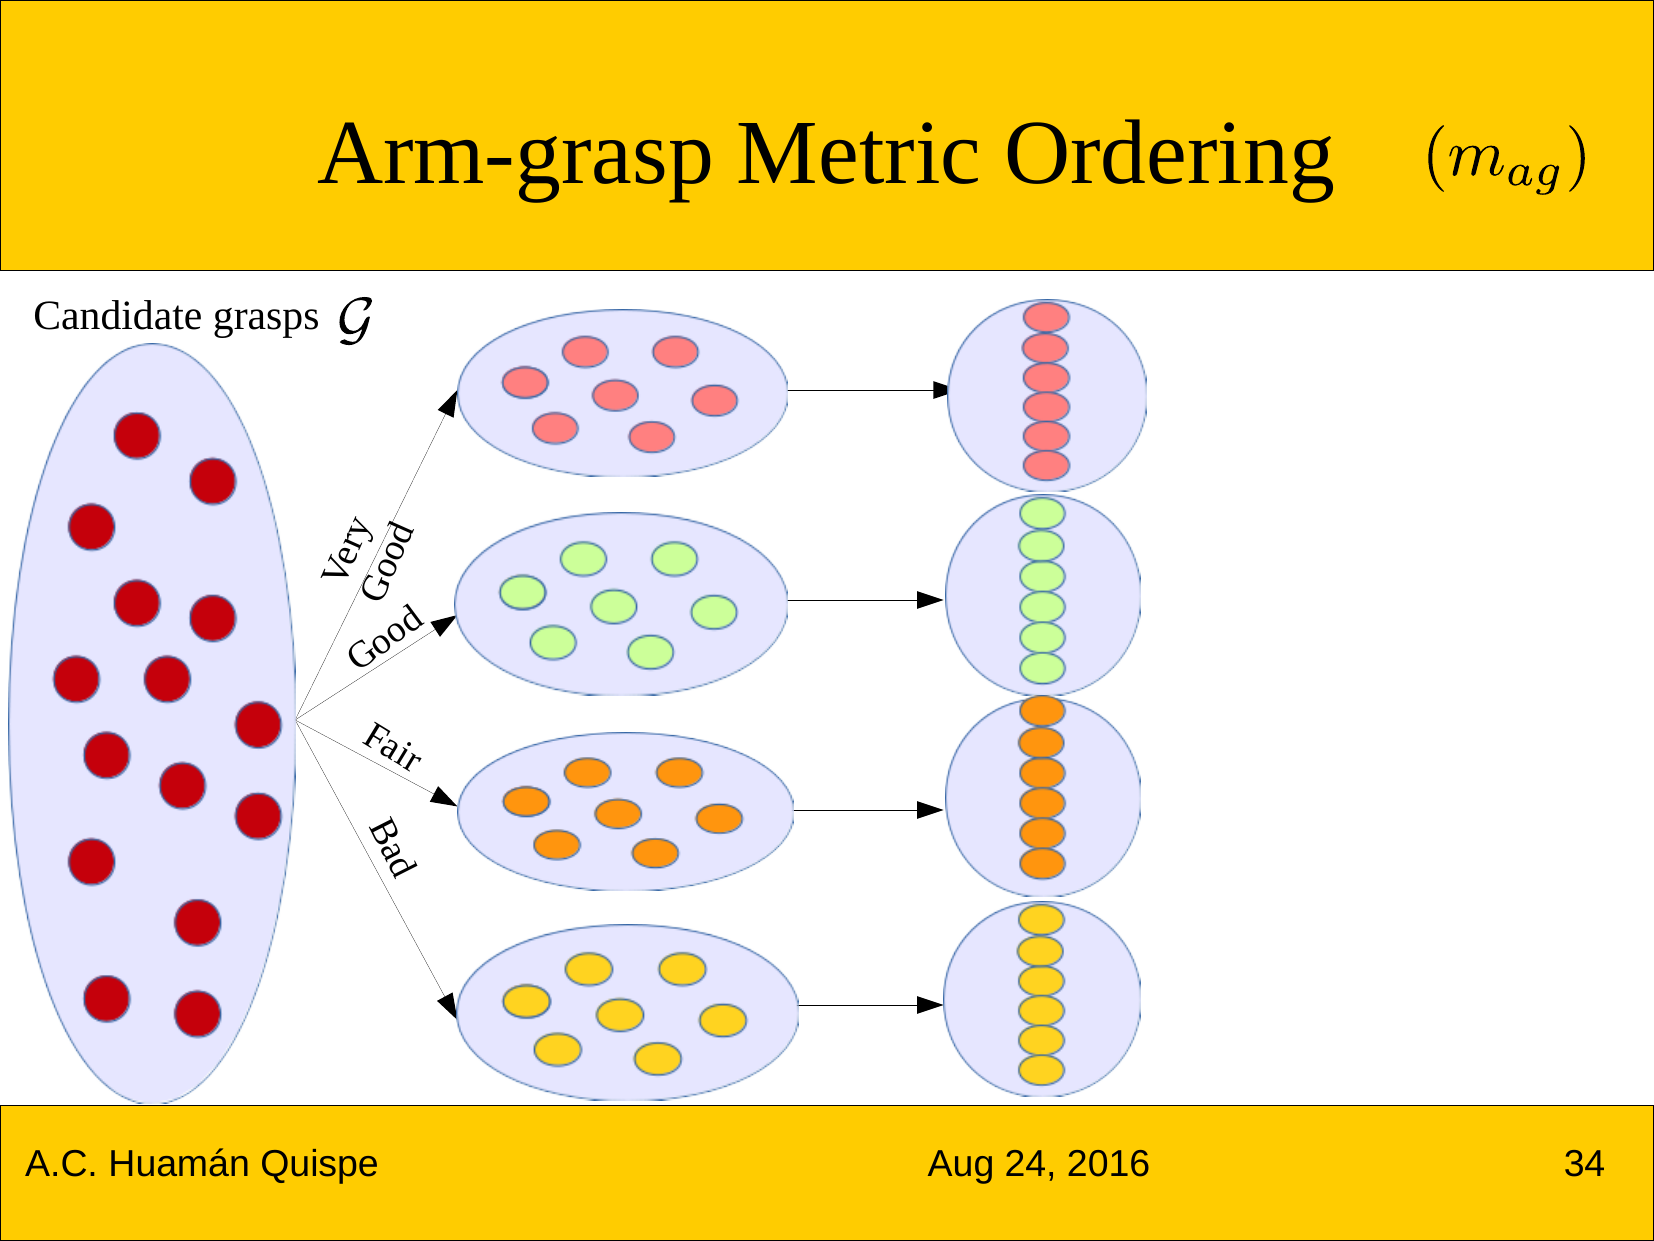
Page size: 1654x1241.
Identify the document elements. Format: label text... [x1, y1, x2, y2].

picture [454, 512, 788, 696]
text_box [336, 296, 376, 346]
picture [947, 299, 1147, 492]
picture [943, 901, 1141, 1098]
text_box Bad [347, 794, 463, 949]
text_box Candidate grasps [18, 285, 346, 347]
text_box Very Good [299, 408, 430, 608]
text_box [1421, 125, 1592, 195]
title Arm-grasp Metric Ordering [82, 49, 1571, 257]
picture [456, 924, 799, 1101]
picture [8, 343, 296, 1104]
picture [945, 494, 1141, 897]
picture [457, 309, 788, 477]
text_box Fair [340, 699, 447, 795]
text_box Good [322, 581, 447, 695]
picture [457, 732, 794, 891]
